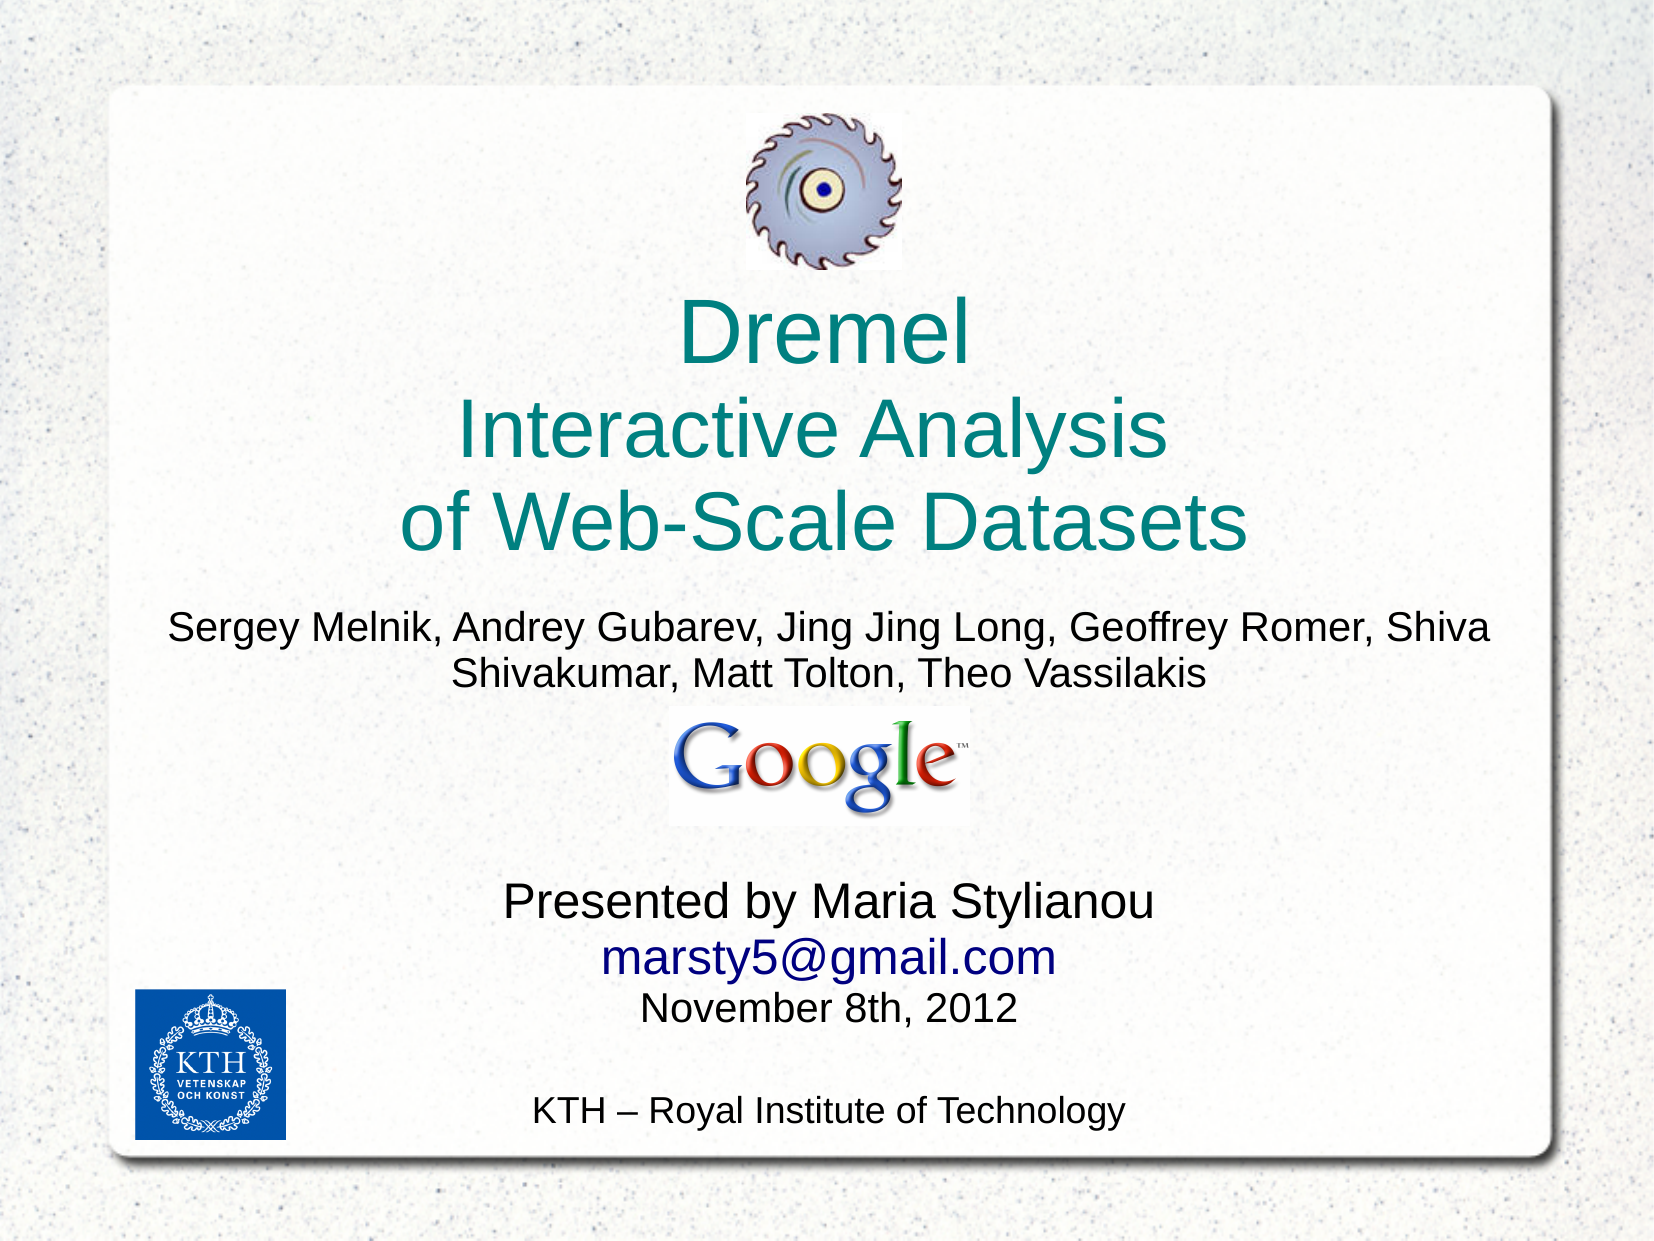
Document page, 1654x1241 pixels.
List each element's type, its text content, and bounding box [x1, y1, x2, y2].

subtitle Sergey Melnik, Andrey Gubarev, Jing Jing Long, Geoffrey Romer, Shiva Shivakumar, Matt Tolton, Theo Vassilakis [150, 582, 1509, 718]
picture [0, 0, 1654, 1241]
text_box Presented by Maria Stylianou marsty5@gmail.com November 8th, 2012 [150, 873, 1509, 1032]
text_box KTH – Royal Institute of Technology [150, 1080, 1509, 1141]
title Dremel Interactive Analysis of Web-Scale Datasets [105, 280, 1546, 569]
